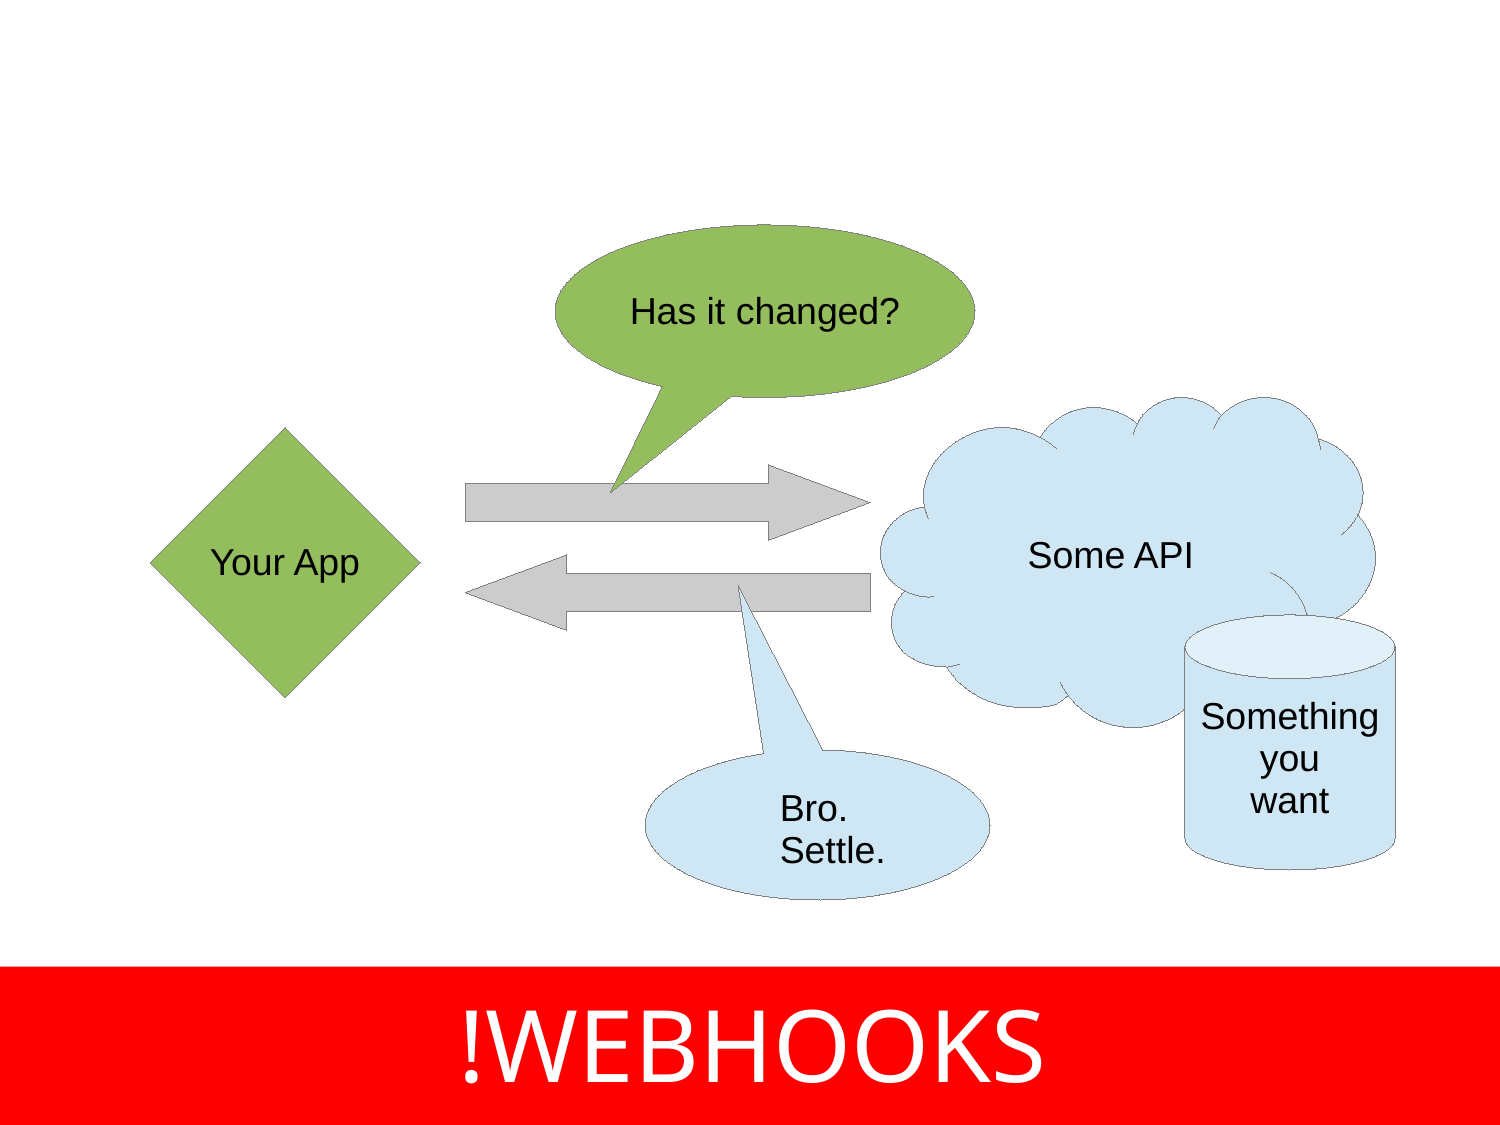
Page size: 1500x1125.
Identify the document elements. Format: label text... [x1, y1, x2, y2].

text_box [465, 554, 956, 901]
text_box Your App [150, 427, 421, 698]
text_box Something you want [1184, 647, 1396, 871]
text_box Bro. Settle. [765, 780, 991, 880]
text_box [465, 464, 871, 541]
list !WEBHOOKS [28, 974, 1478, 1111]
text_box Has it changed? [555, 224, 976, 493]
text_box Some API [880, 397, 1376, 728]
